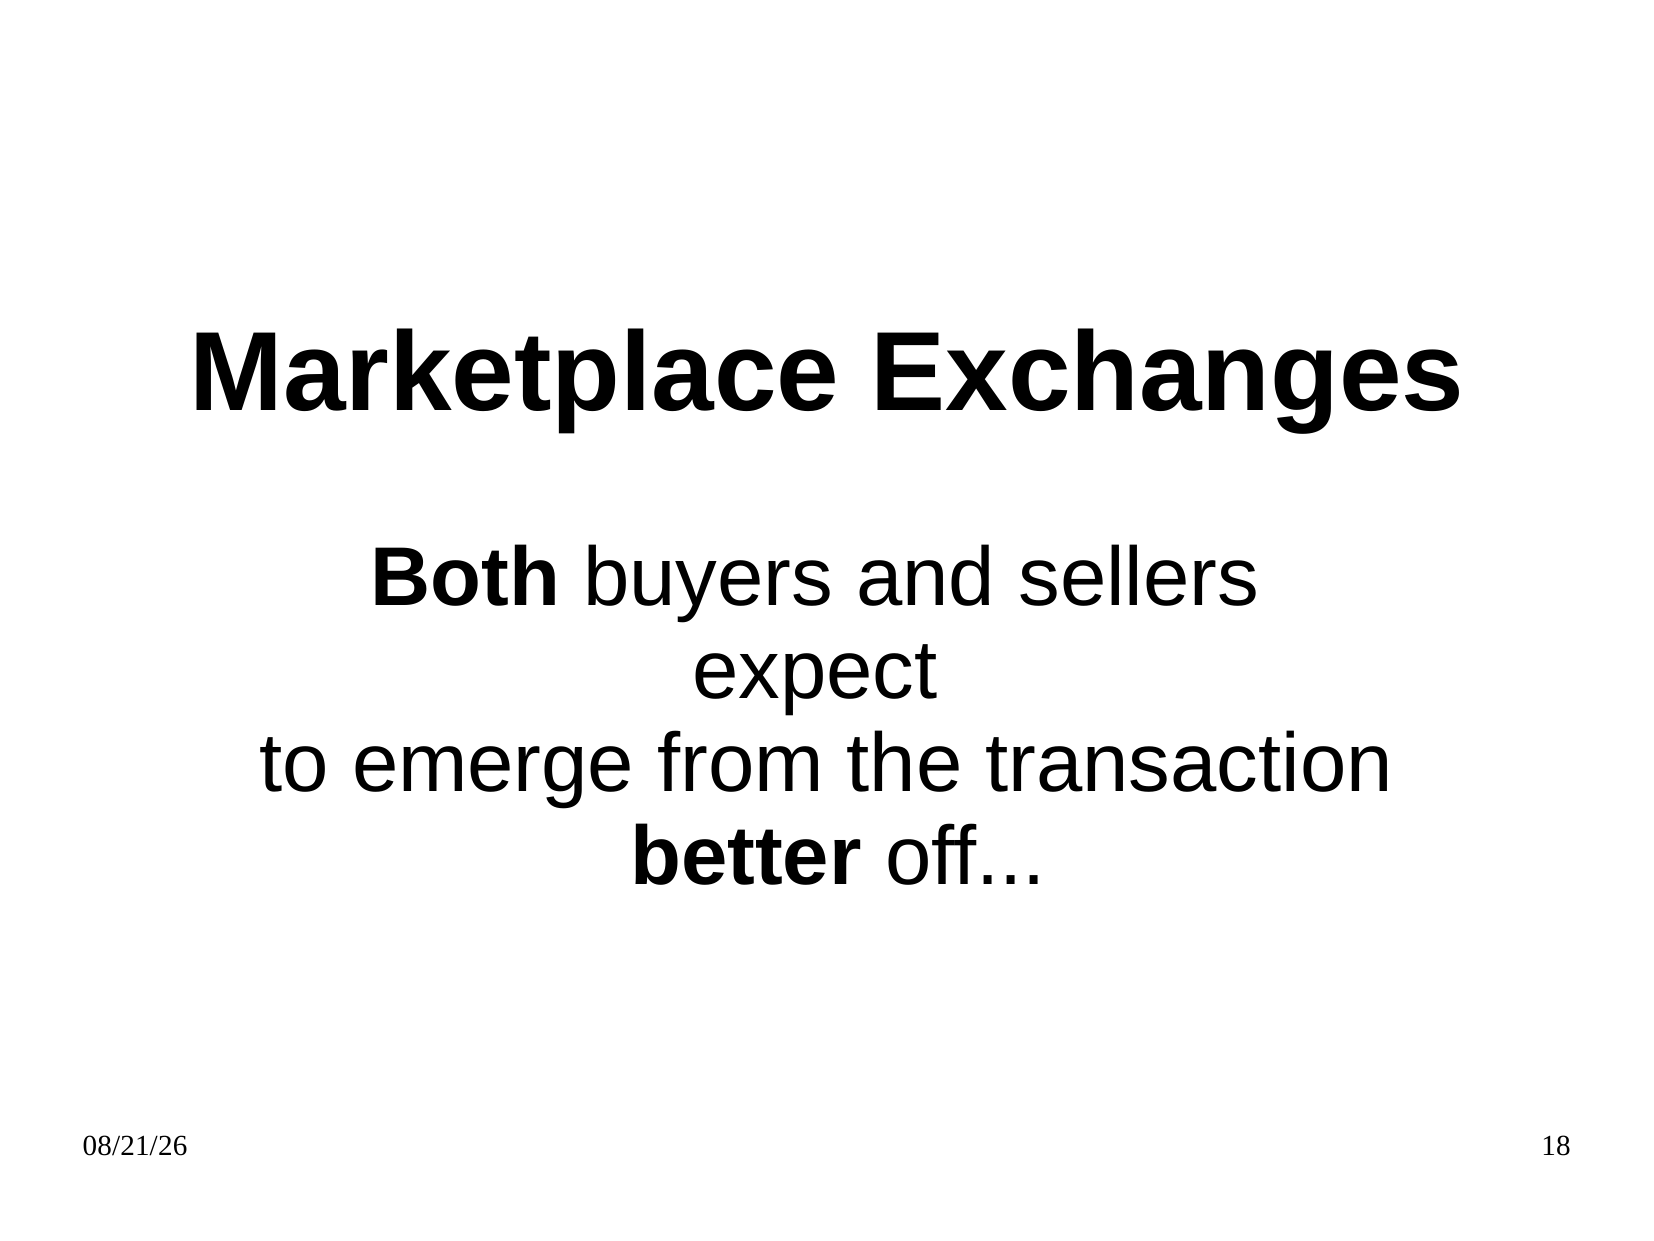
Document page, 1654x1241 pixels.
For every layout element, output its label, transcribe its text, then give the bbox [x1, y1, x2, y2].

title Marketplace Exchanges [82, 267, 1571, 476]
subtitle Both buyers and sellers expect to emerge from the transaction better off... [82, 530, 1571, 903]
